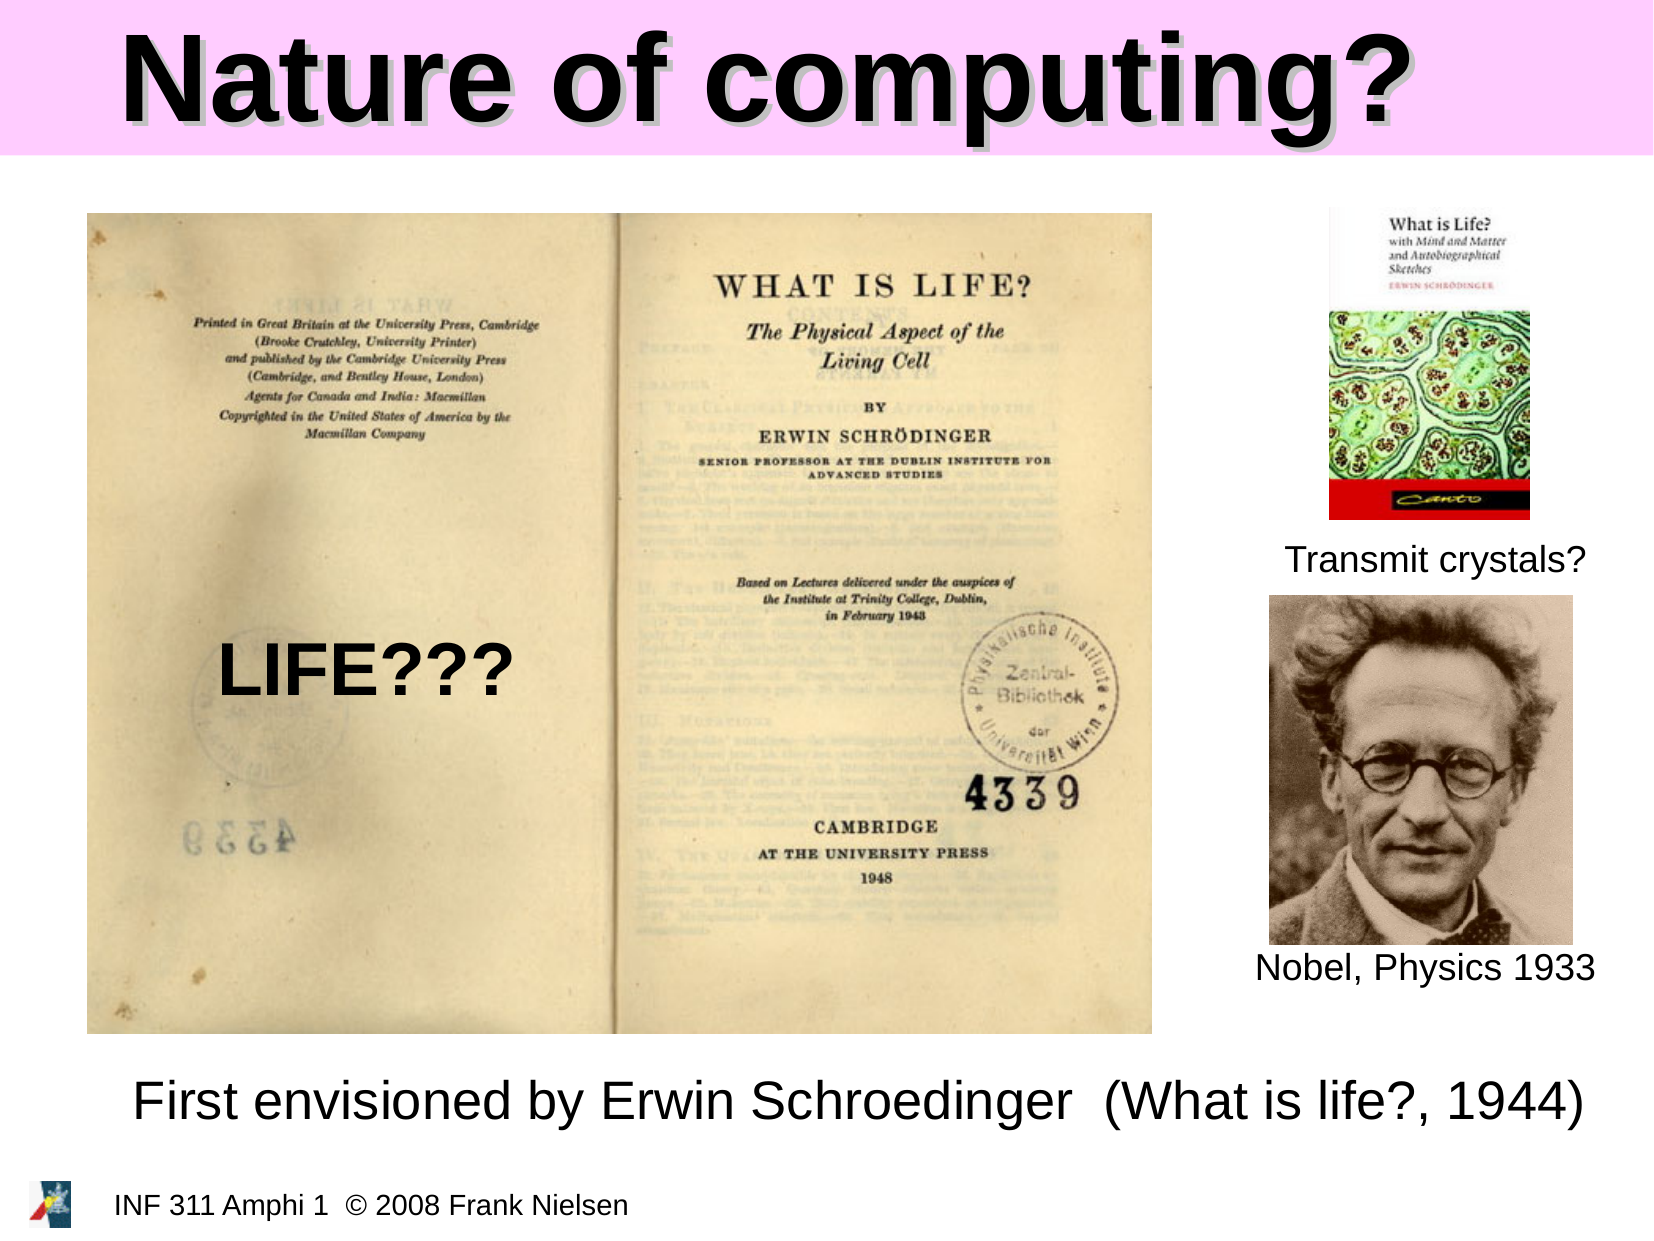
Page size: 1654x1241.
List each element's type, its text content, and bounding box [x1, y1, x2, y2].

picture [1269, 595, 1573, 938]
text_box LIFE??? [202, 620, 532, 719]
text_box Transmit crystals? [1269, 531, 1602, 589]
picture [29, 1181, 71, 1228]
text_box Nobel, Physics 1933 [1240, 938, 1611, 996]
picture [87, 213, 1152, 1034]
picture [1329, 207, 1530, 520]
text_box First envisioned by Erwin Schroedinger (What is life?, 1944) [118, 1062, 1603, 1139]
text_box Nature of computing? [0, 0, 1654, 156]
